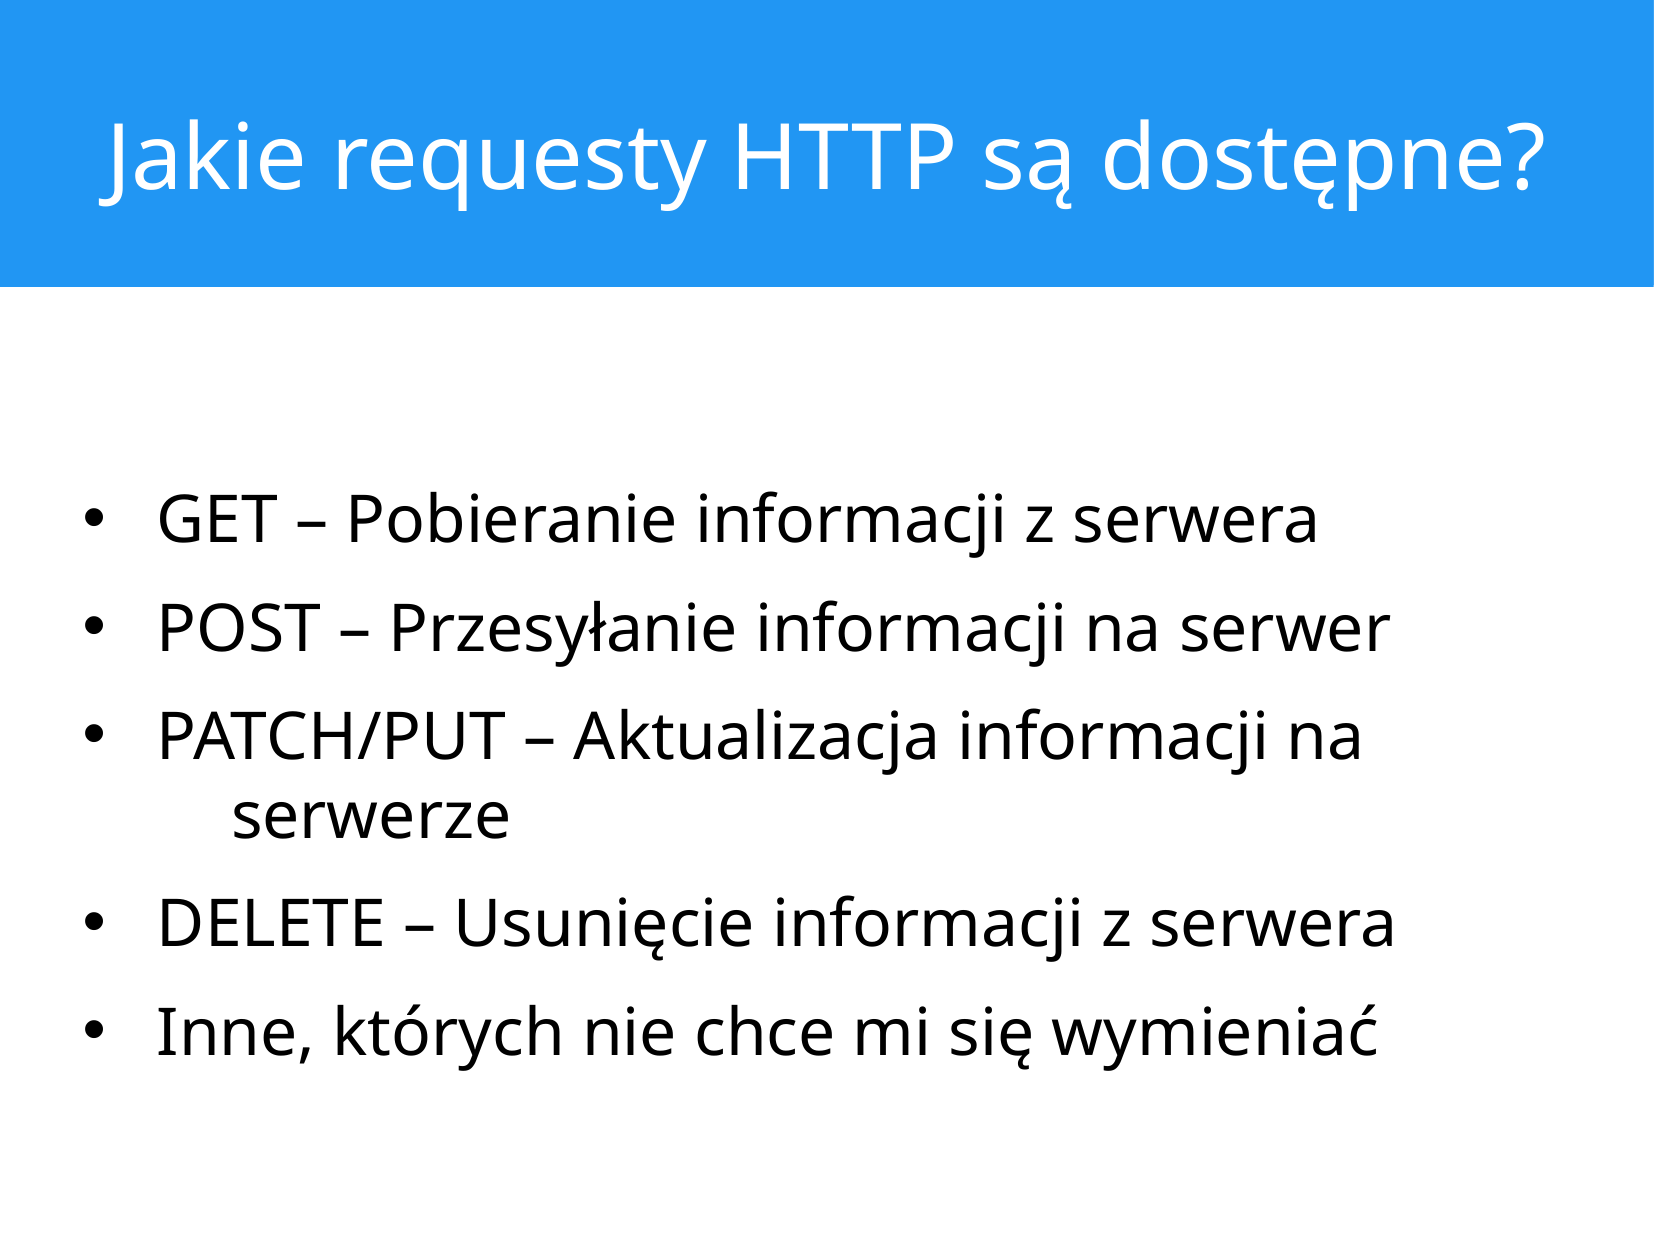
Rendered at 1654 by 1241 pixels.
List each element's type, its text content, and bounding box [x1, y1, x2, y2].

title Jakie requesty HTTP są dostępne? [82, 97, 1571, 209]
list GET – Pobieranie informacji z serwera POST – Przesyłanie informacji na serwer PATCH/PUT – Aktualizacja informacji na serwerze DELETE – Usunięcie informacji z serwera Inne, których nie chce mi się wymieniać [82, 511, 1571, 1034]
